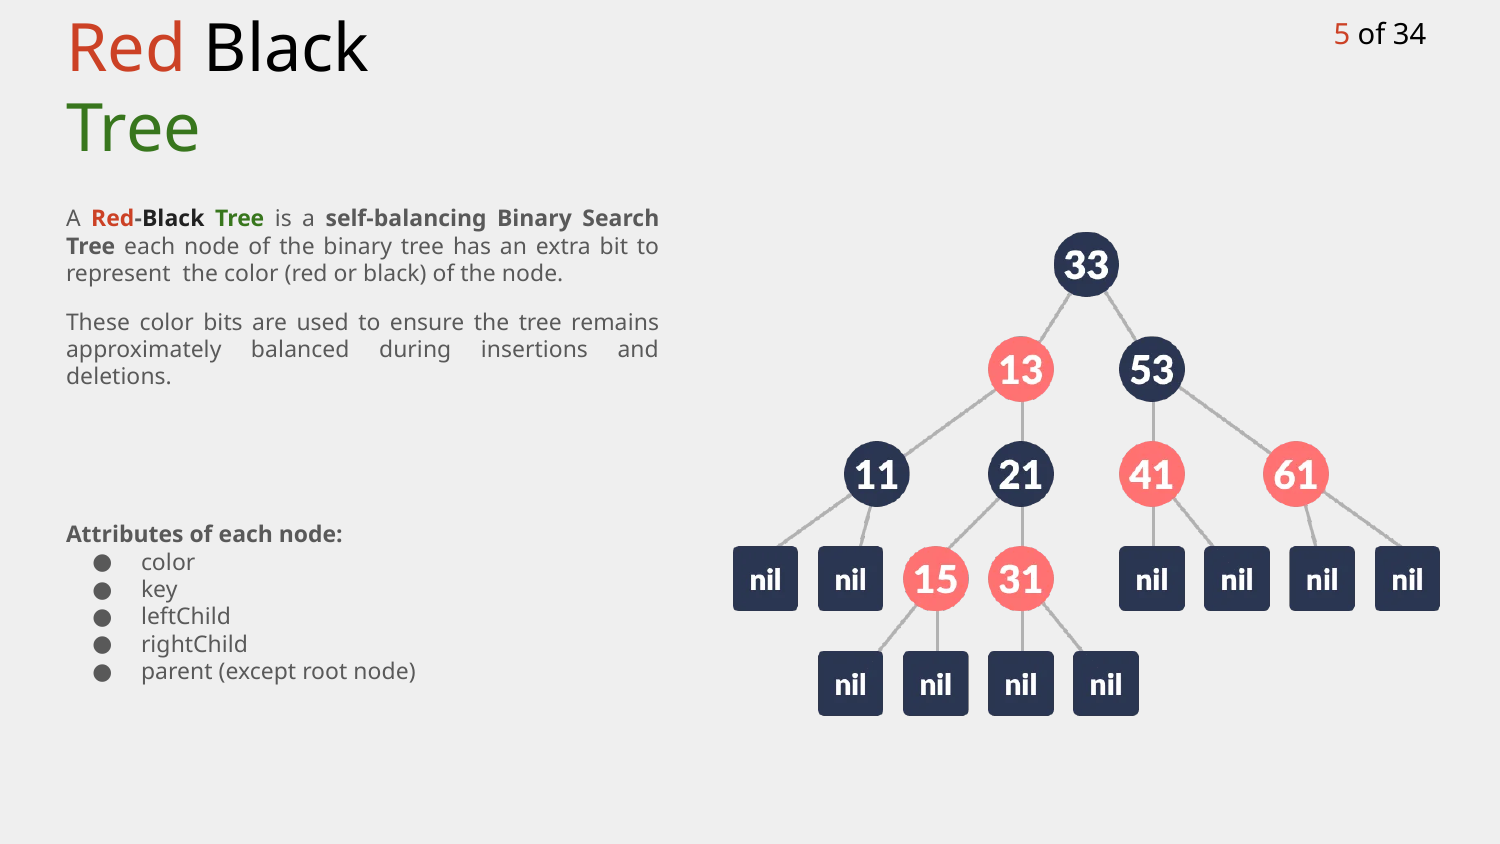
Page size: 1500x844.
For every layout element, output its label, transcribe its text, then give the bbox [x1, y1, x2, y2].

text_box Attributes of each node: color key leftChild rightChild parent (except root node) [51, 504, 686, 700]
picture [693, 192, 1479, 755]
text_box 5 of 34 [1318, 0, 1500, 65]
title Red Black Tree [51, 93, 437, 180]
text_box A Red-Black Tree is a self-balancing Binary Search Tree each node of the binary tree has an extra bit to represent the color (red or black) of the node. These color bits are used to ensure the tree remains approximately balanced during insertions and deletions. [51, 188, 675, 405]
